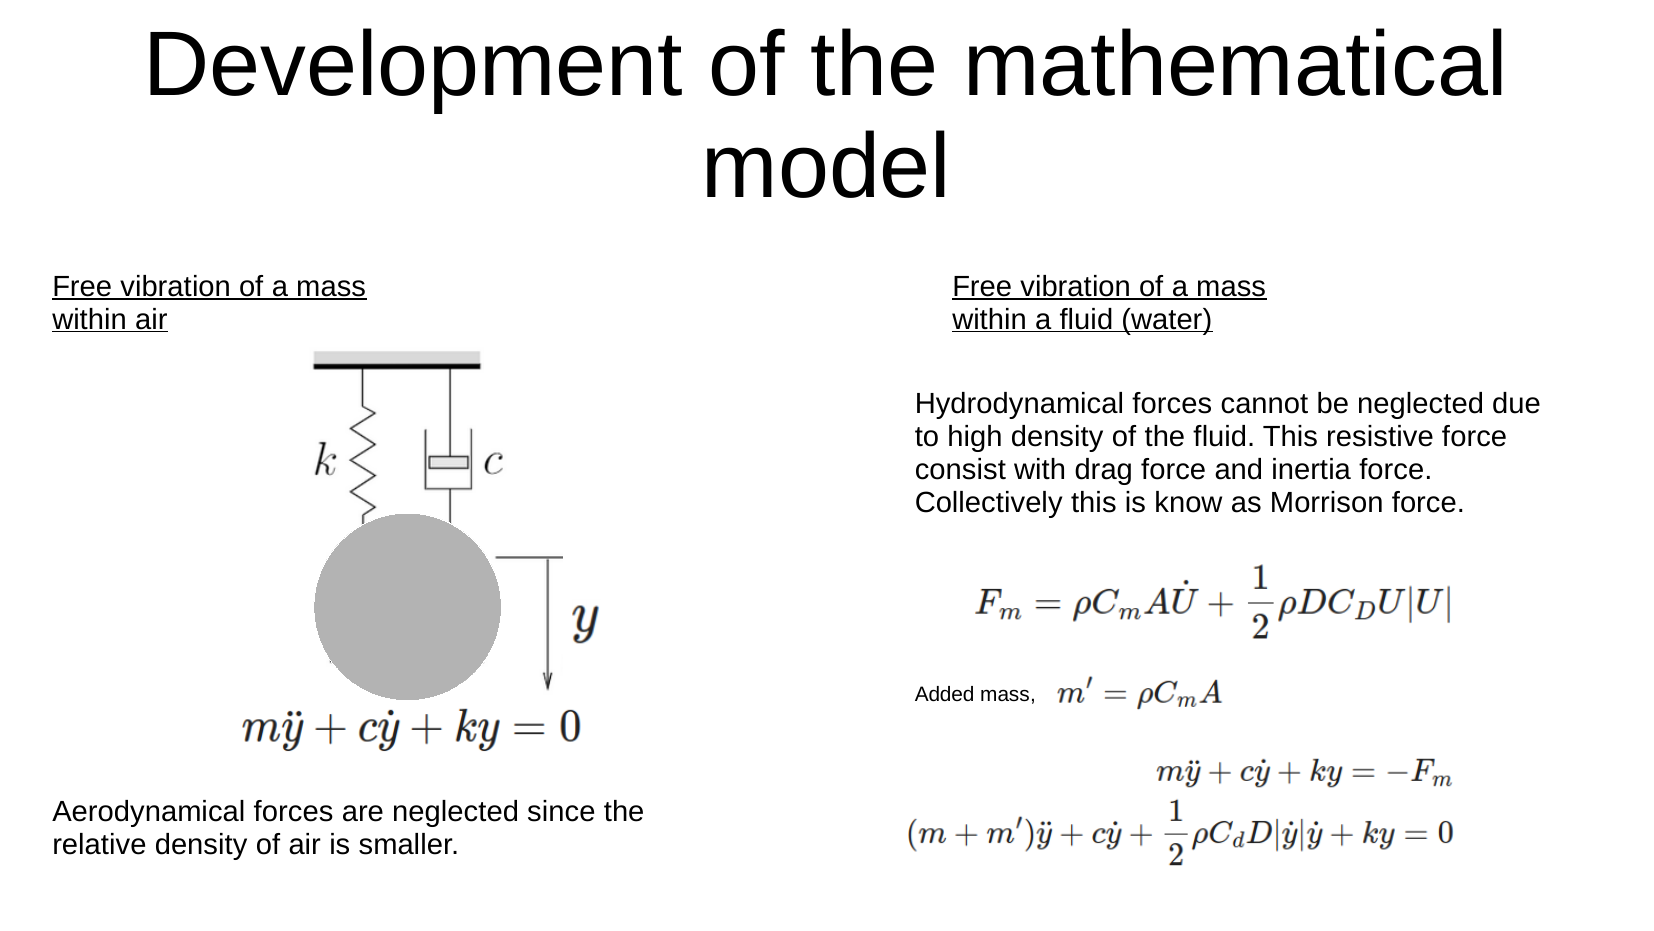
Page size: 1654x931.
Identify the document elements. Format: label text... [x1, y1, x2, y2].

text_box Added mass, [900, 675, 1050, 723]
text_box Free vibration of a mass within a fluid (water) [937, 262, 1313, 362]
text_box Aerodynamical forces are neglected since the relative density of air is smaller. [37, 787, 751, 887]
text_box Hydrodynamical forces cannot be neglected due to high density of the fluid. This resistive force consist with drag force and inertia force. Collectively this is know as Morrison force. [900, 380, 1576, 526]
text_box Free vibration of a mass within air [37, 262, 413, 362]
picture [886, 562, 1501, 901]
picture [572, 599, 601, 646]
text_box [313, 513, 502, 701]
picture [216, 337, 638, 787]
title Development of the mathematical model [82, 12, 1571, 218]
